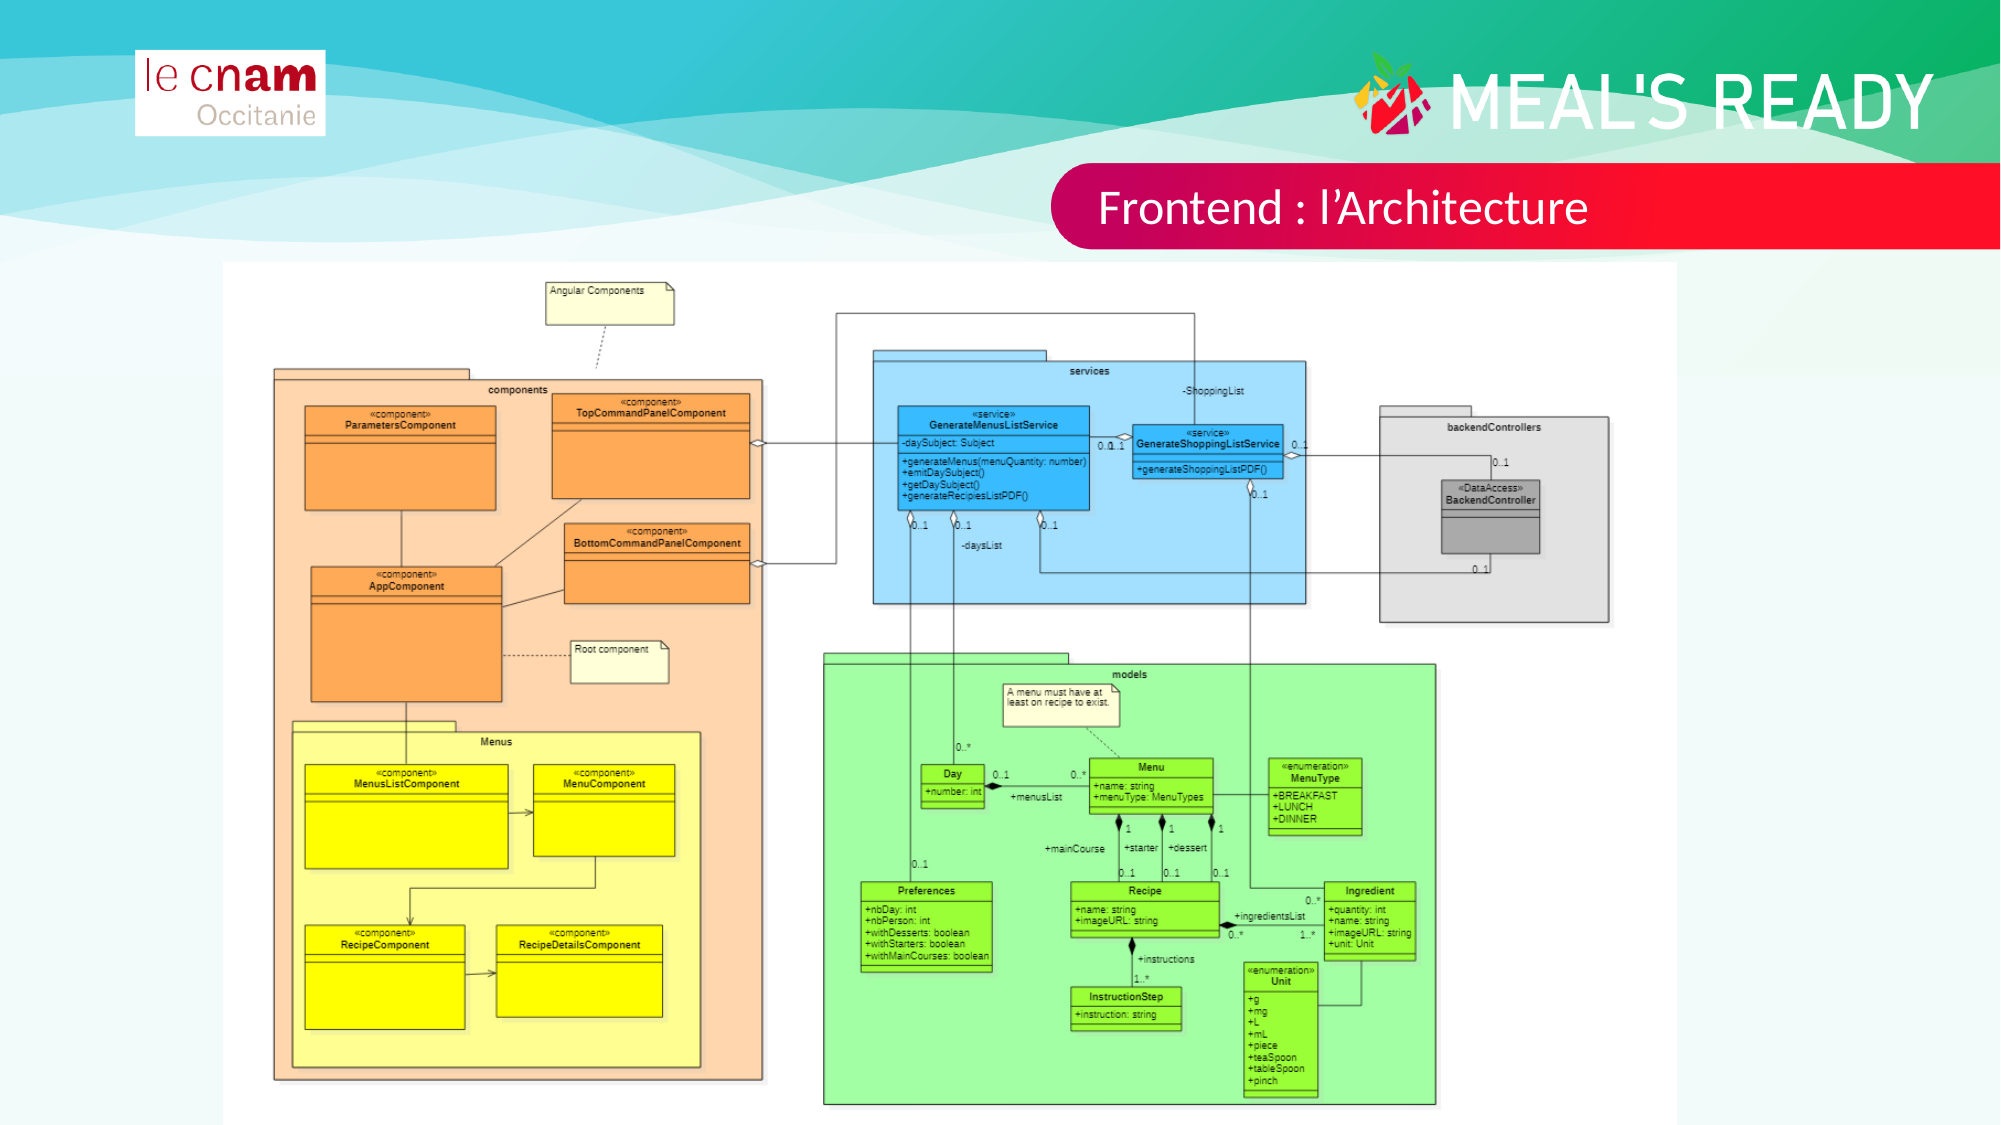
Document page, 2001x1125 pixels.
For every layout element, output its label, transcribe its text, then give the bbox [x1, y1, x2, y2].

text_box Frontend : l’Architecture [1083, 173, 2000, 244]
picture [0, 0, 2000, 1125]
